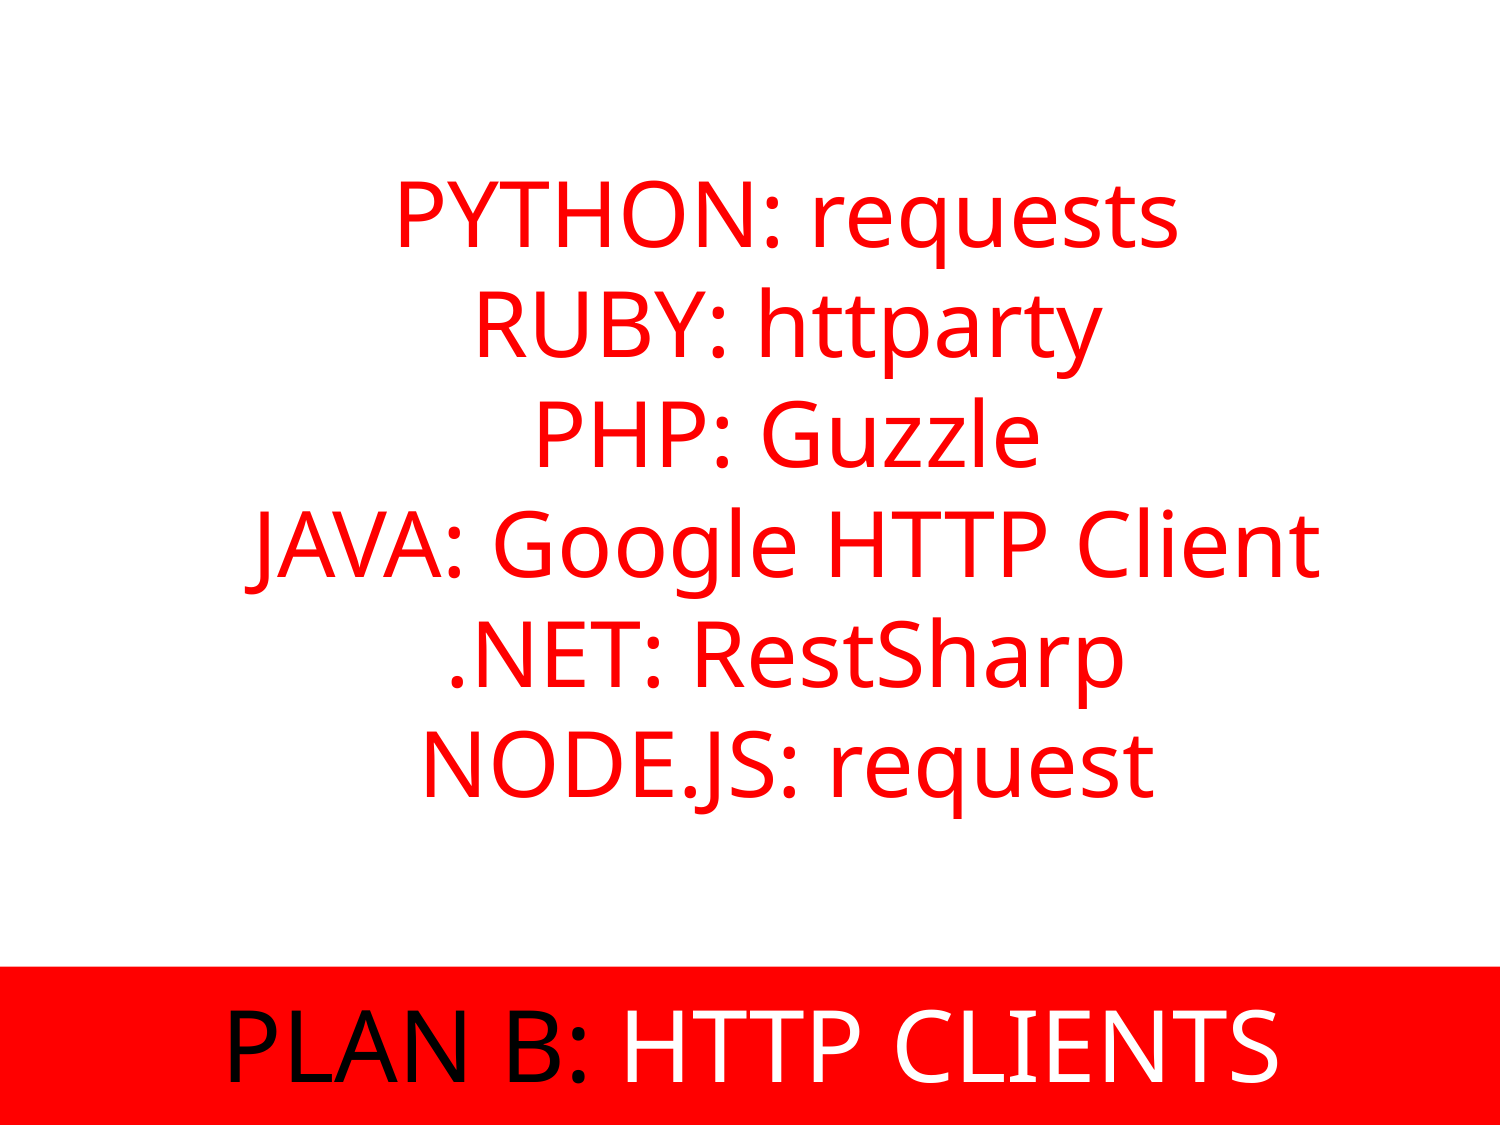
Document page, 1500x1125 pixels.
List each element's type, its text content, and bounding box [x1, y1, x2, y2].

title PYTHON: requests RUBY: httparty PHP: Guzzle JAVA: Google HTTP Client .NET: RestSharp NODE.JS: request [75, 118, 1500, 989]
list PLAN B: HTTP CLIENTS [28, 974, 1478, 1111]
